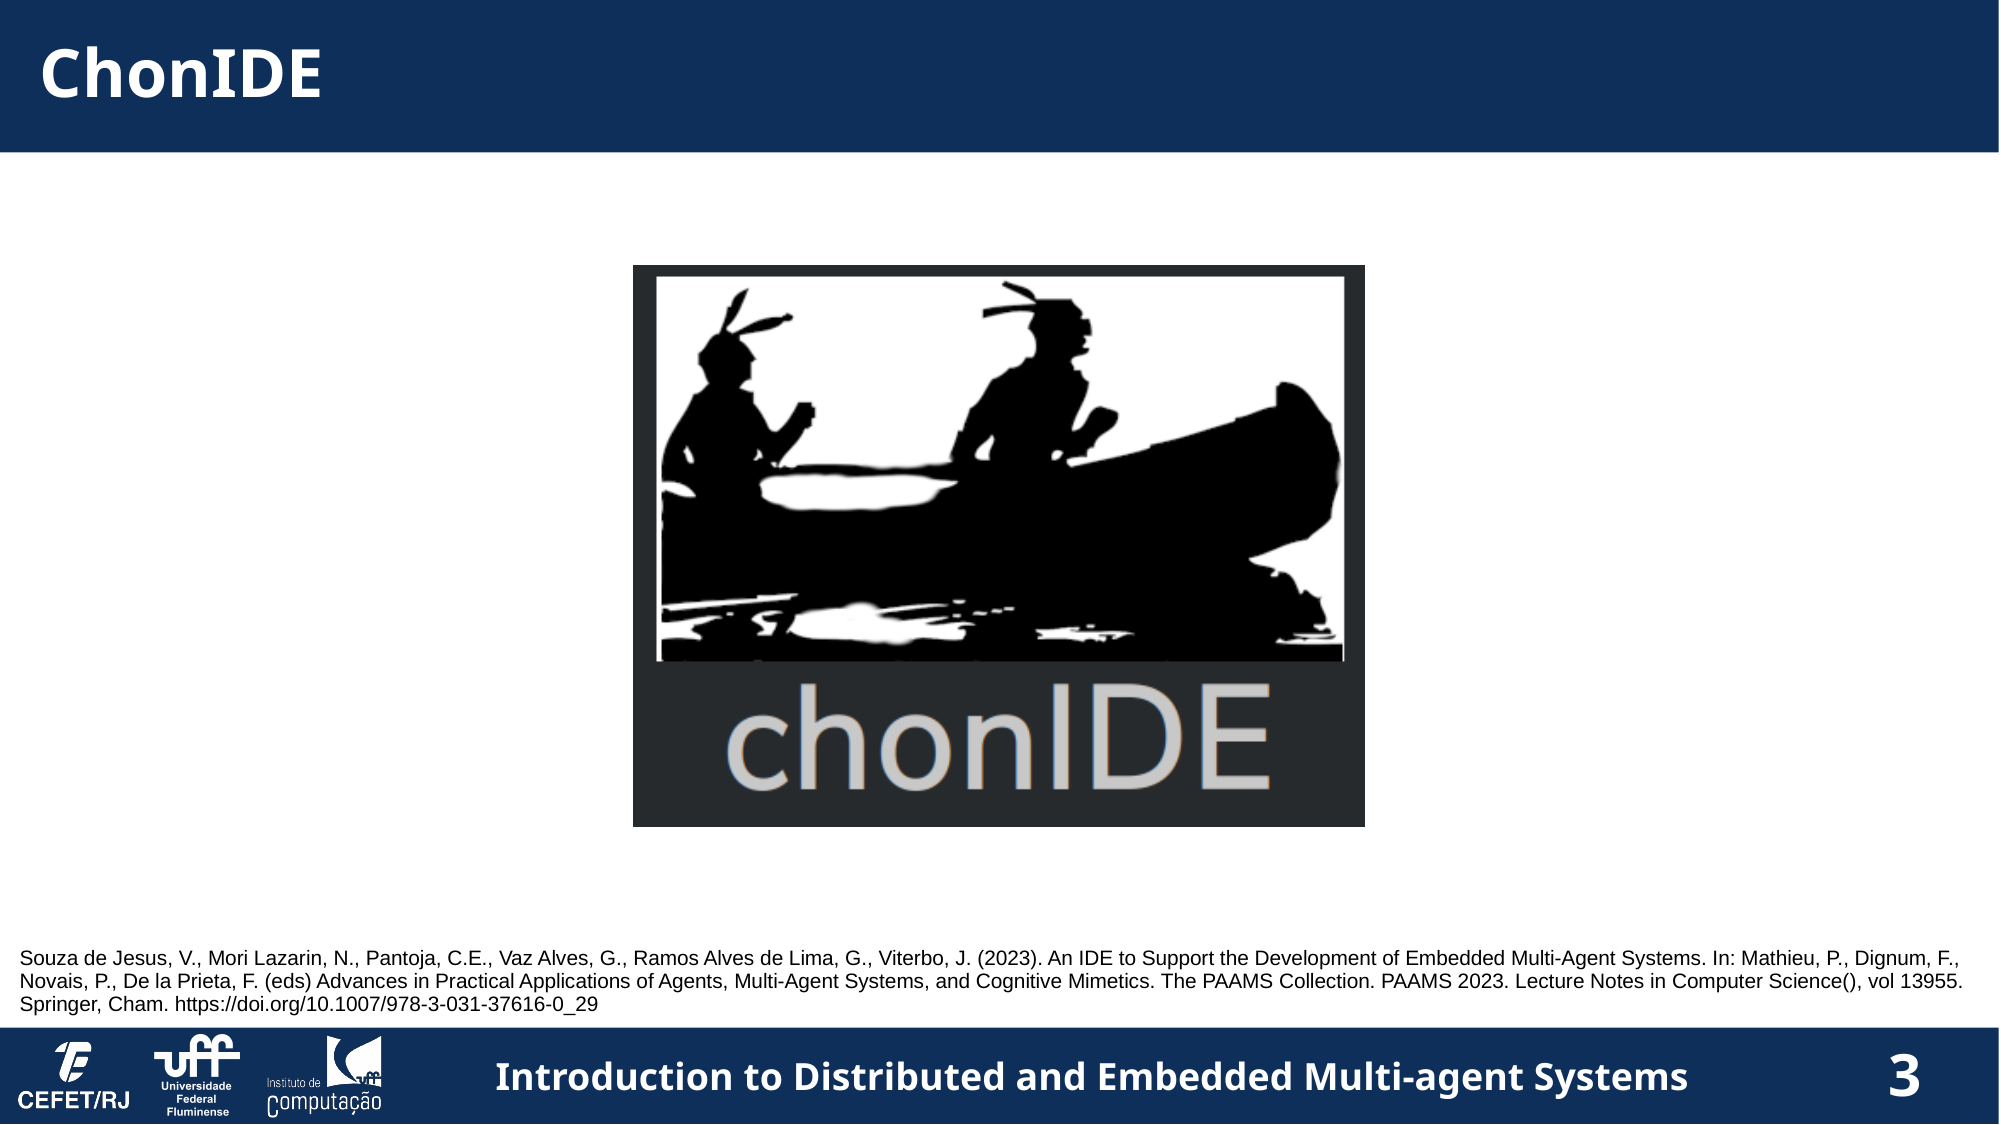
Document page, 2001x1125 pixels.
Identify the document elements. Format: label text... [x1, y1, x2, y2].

picture [18, 1024, 129, 1125]
picture [153, 1033, 241, 1121]
text_box ChonIDE [25, 23, 1684, 443]
picture [633, 265, 1365, 827]
text_box Souza de Jesus, V., Mori Lazarin, N., Pantoja, C.E., Vaz Alves, G., Ramos Alves de Lima, G., Viterbo, J. (2023). An IDE to Support the Development of Embedded Multi-Agent Systems. In: Mathieu, P., Dignum, F., Novais, P., De la Prieta, F. (eds) Advances in Practical Applications of Agents, Multi-Agent Systems, and Cognitive Mimetics. The PAAMS Collection. PAAMS 2023. Lecture Notes in Computer Science(), vol 13955. Springer, Cham. https://doi.org/10.1007/978-3-031-37616-0_29 [4, 938, 1979, 1024]
picture [265, 1033, 383, 1118]
